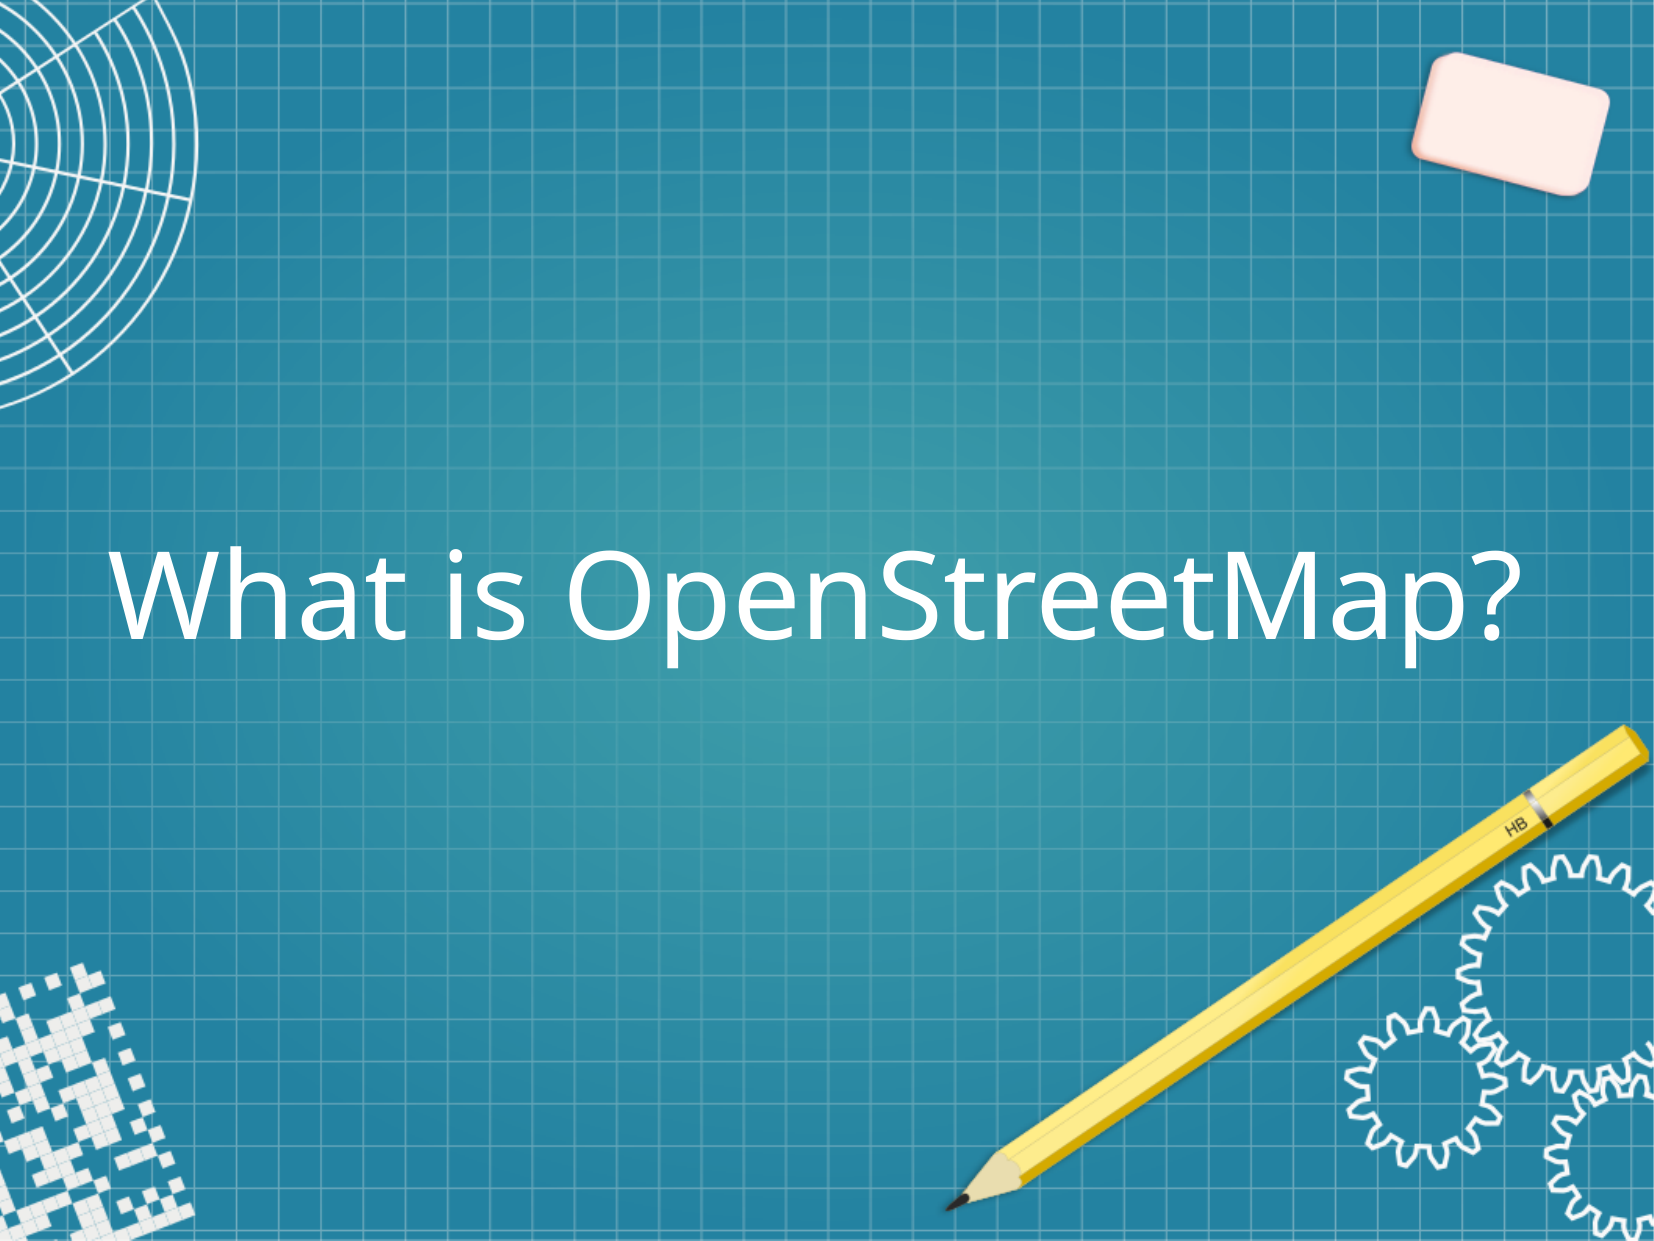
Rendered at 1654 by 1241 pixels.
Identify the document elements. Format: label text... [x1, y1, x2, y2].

picture [0, 0, 1654, 1241]
title What is OpenStreetMap? [71, 450, 1561, 734]
